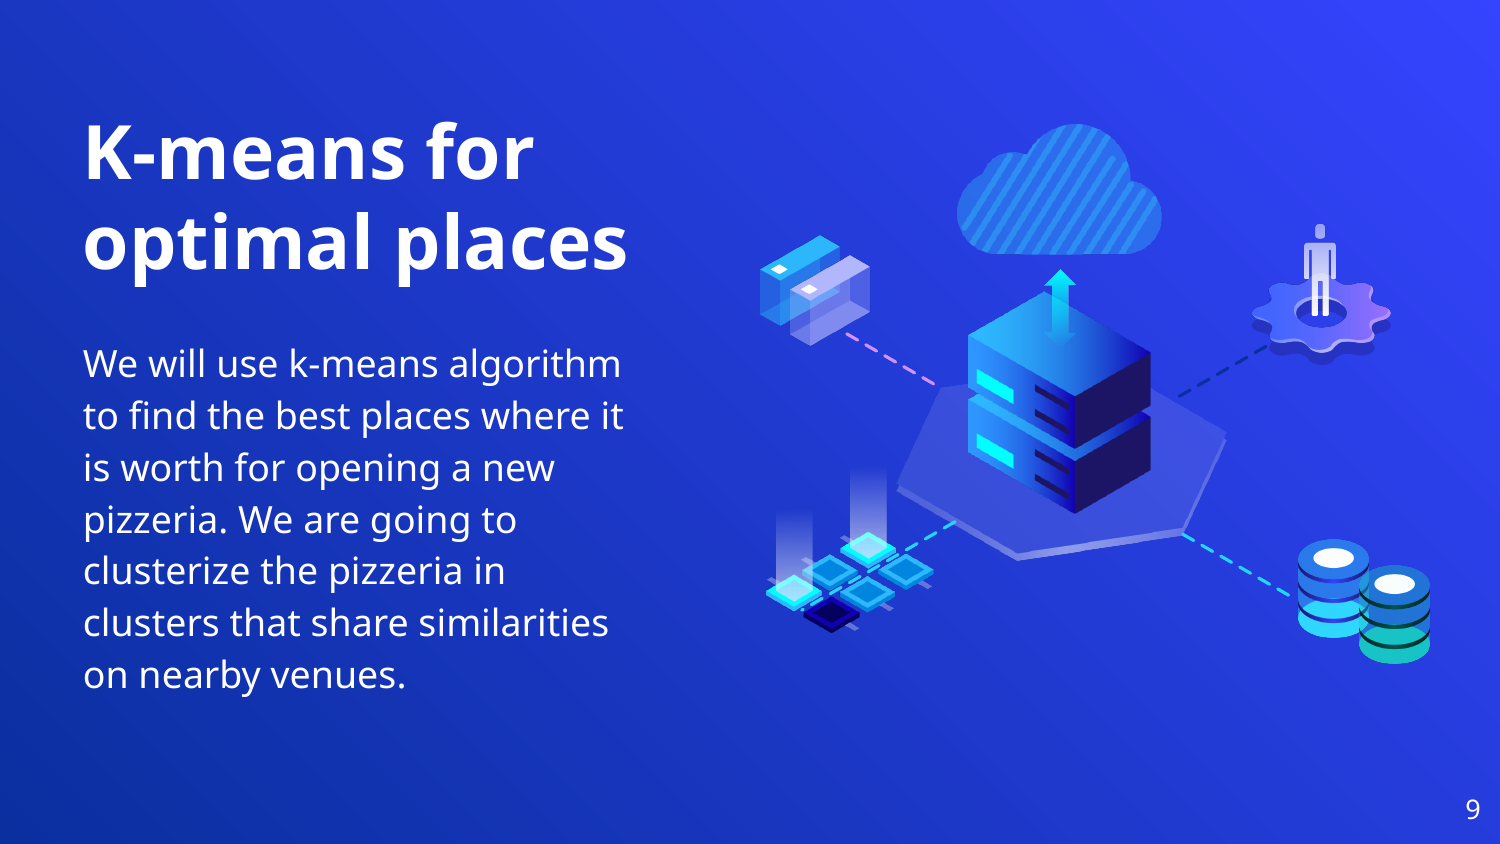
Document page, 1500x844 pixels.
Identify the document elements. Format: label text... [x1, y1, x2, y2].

text_box <number> [1391, 779, 1481, 844]
text_box We will use k-means algorithm to find the best places where it is worth for opening a new pizzeria. We are going to clusterize the pizzeria in clusters that share similarities on nearby venues. [82, 333, 630, 514]
picture [1298, 539, 1430, 664]
picture [760, 235, 870, 347]
text_box K-means for optimal places [82, 104, 706, 430]
text_box [1044, 269, 1076, 348]
picture [957, 124, 1162, 255]
picture [766, 291, 1227, 633]
picture [1252, 224, 1391, 365]
